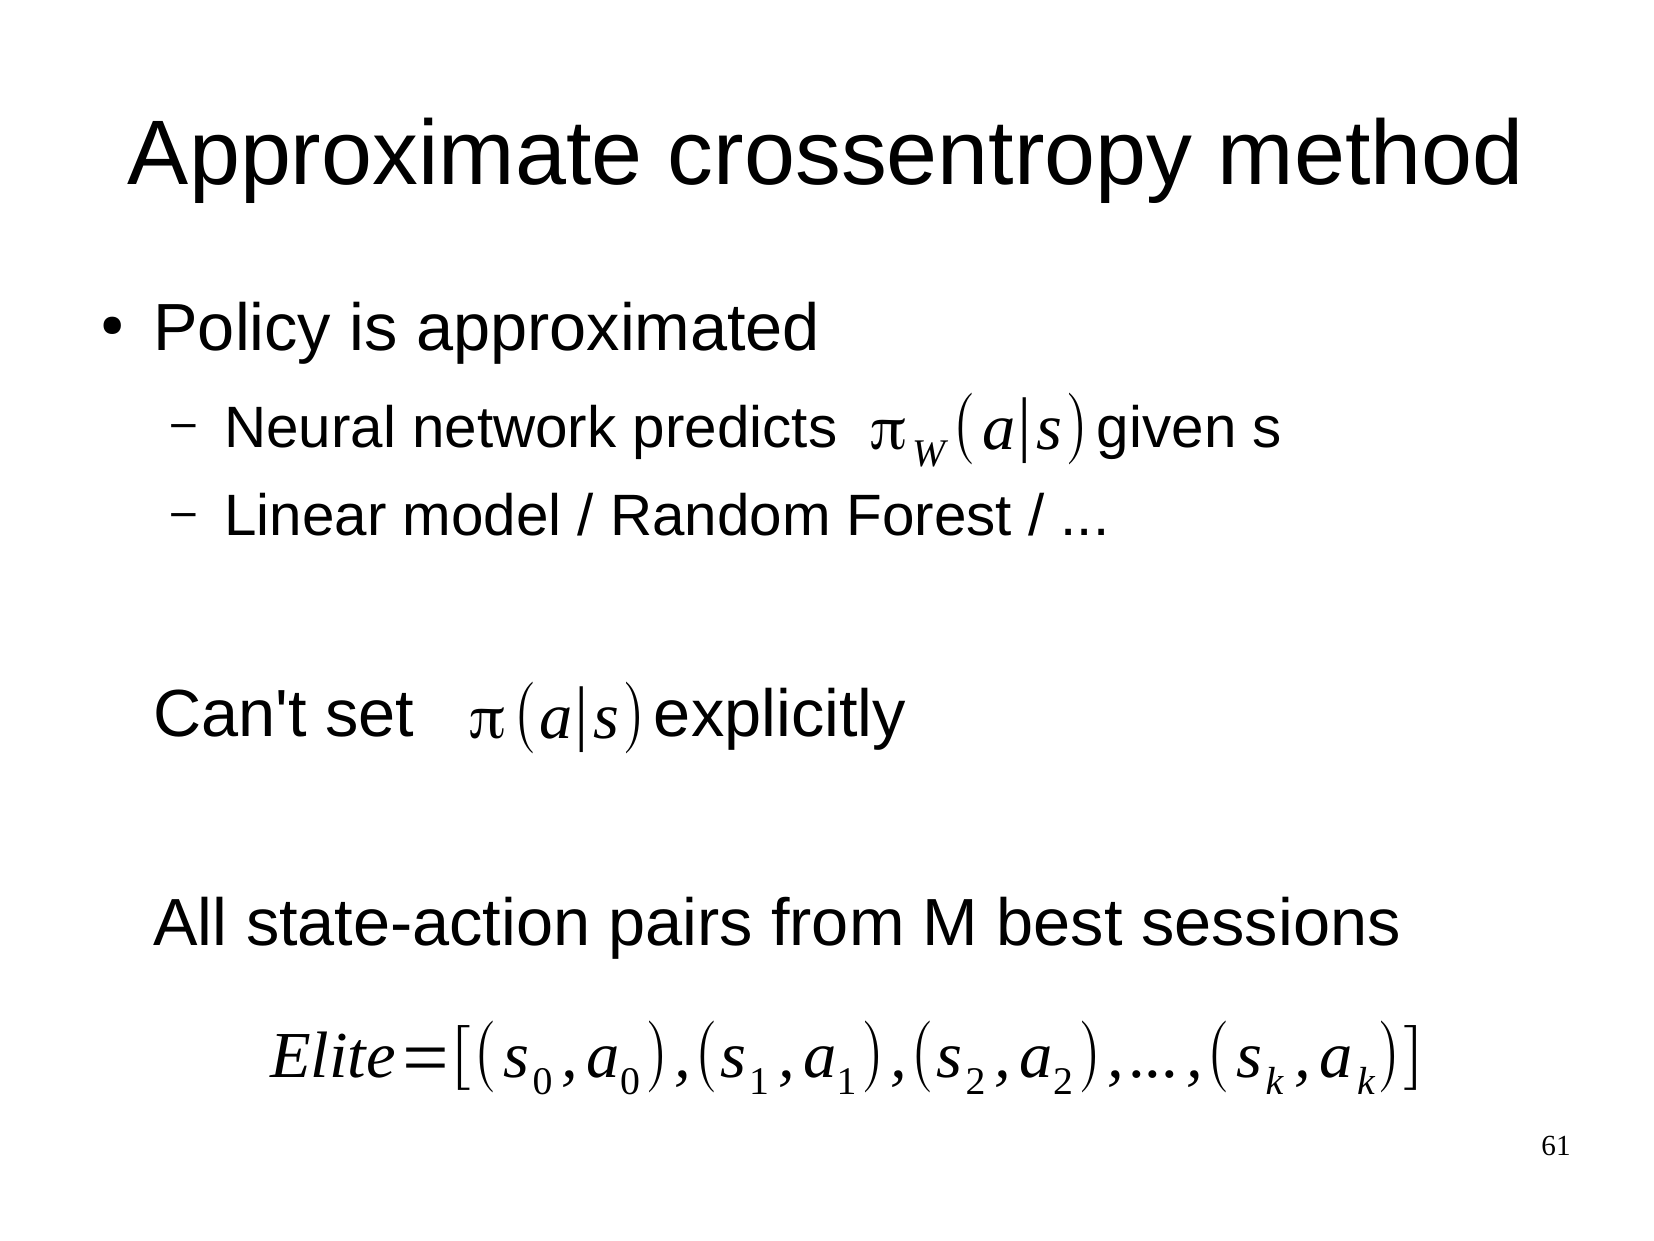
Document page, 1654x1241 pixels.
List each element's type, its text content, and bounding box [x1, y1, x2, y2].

chart [853, 388, 1103, 473]
list Policy is approximated Neural network predicts given s Linear model / Random Forest / ... Can't set explicitly All state-action pairs from M best sessions [82, 290, 1571, 1010]
chart [249, 1016, 1439, 1102]
title Approximate crossentropy method [82, 49, 1571, 257]
chart [452, 677, 663, 757]
